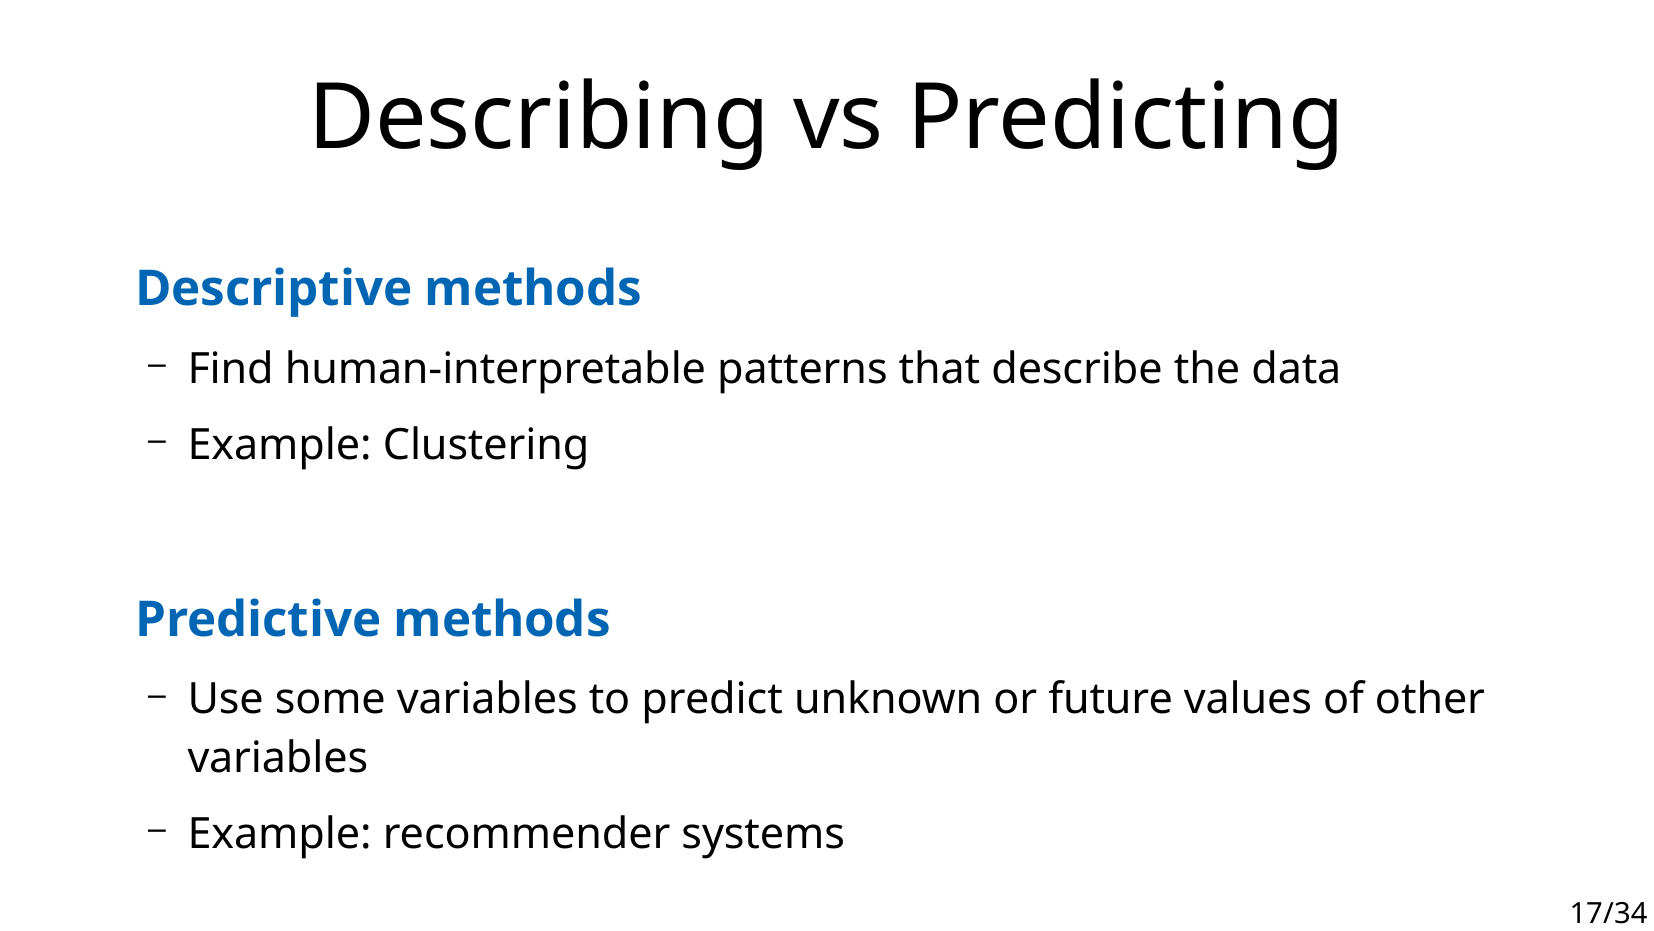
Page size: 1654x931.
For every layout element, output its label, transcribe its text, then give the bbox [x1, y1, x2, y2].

list Descriptive methods Find human-interpretable patterns that describe the data Example: Clustering Predictive methods Use some variables to predict unknown or future values of other variables Example: recommender systems [82, 253, 1571, 871]
title Describing vs Predicting [82, 1, 1571, 226]
